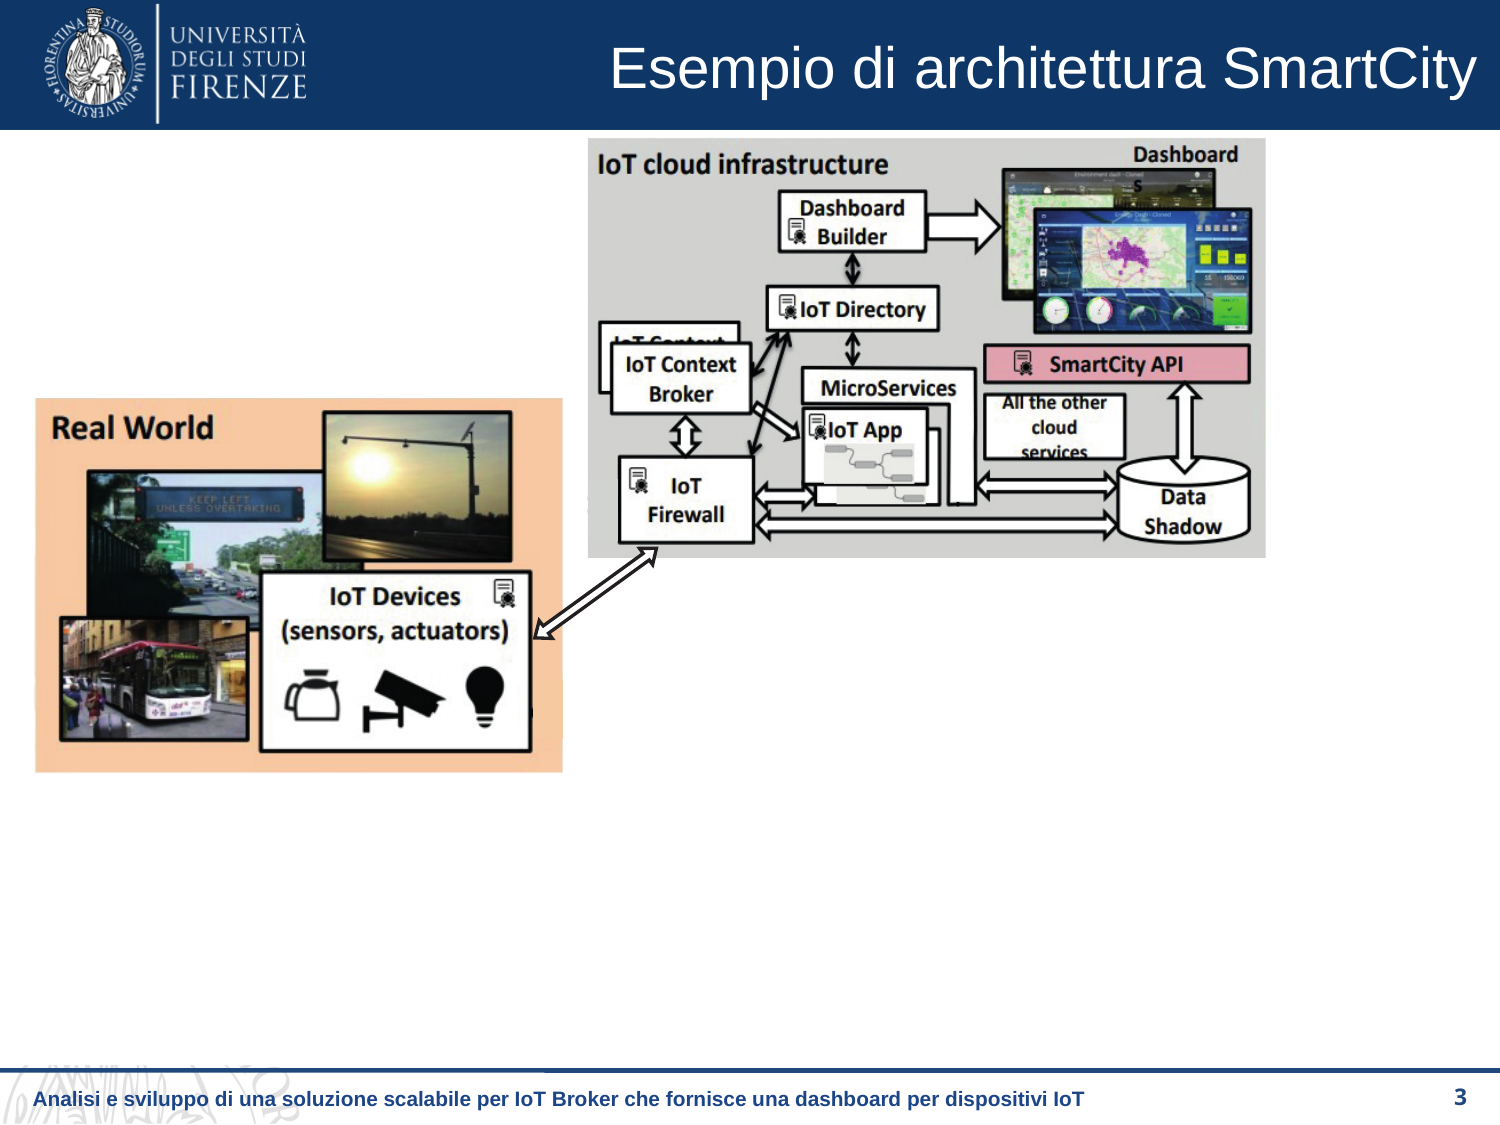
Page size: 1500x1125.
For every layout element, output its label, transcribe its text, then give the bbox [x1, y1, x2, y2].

picture [0, 0, 1500, 1068]
title Esempio di architettura SmartCity [82, 30, 1495, 100]
slide_number 13 [1132, 1082, 1483, 1115]
picture [0, 1073, 355, 1125]
footer Analisi e sviluppo di una soluzione scalabile per IoT Broker che fornisce una dashboard per dispositivi IoT [17, 1082, 1132, 1115]
